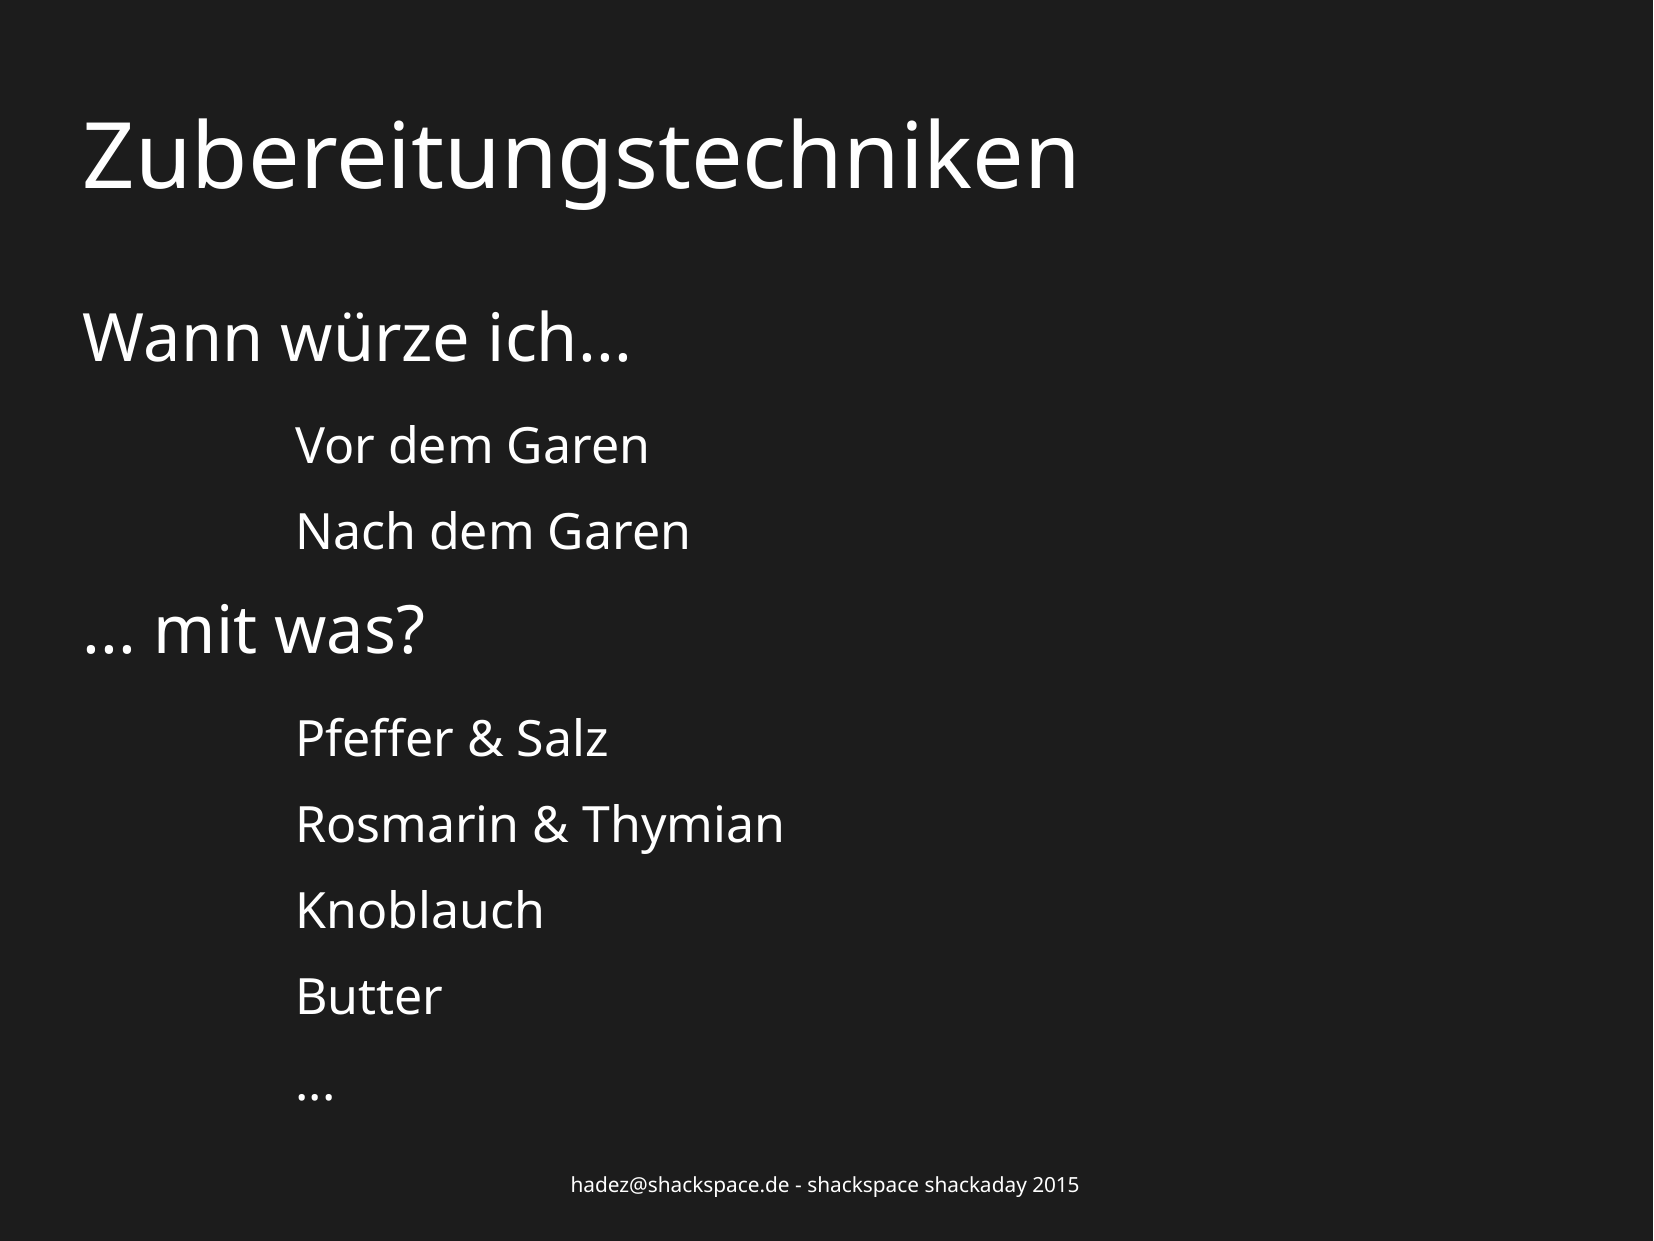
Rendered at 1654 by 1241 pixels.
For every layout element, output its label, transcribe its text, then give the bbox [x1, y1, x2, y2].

list Wann würze ich... Vor dem Garen Nach dem Garen ... mit was? Pfeffer & Salz Rosmarin & Thymian Knoblauch Butter ... [82, 290, 1571, 1141]
title Zubereitungstechniken [82, 49, 1571, 257]
